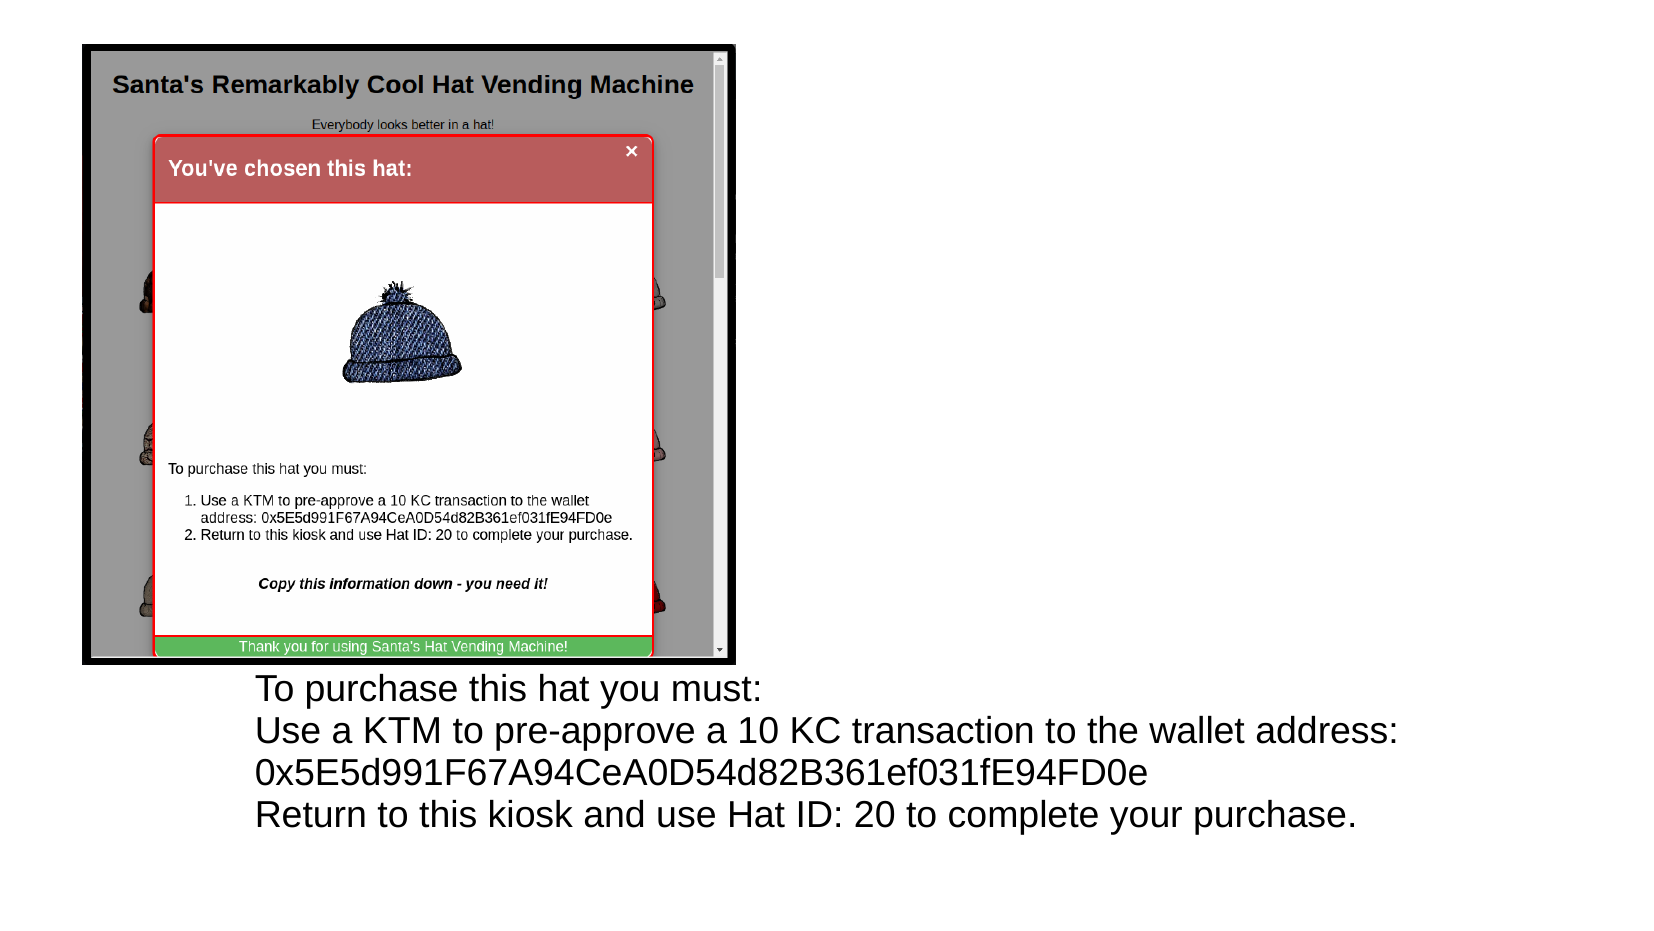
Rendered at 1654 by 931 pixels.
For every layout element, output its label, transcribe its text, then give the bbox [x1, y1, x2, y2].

text_box To purchase this hat you must: Use a KTM to pre-approve a 10 KC transaction to the wallet address: 0x5E5d991F67A94CeA0D54d82B361ef031fE94FD0e Return to this kiosk and use Hat ID: 20 to complete your purchase. [240, 660, 1501, 931]
picture [82, 44, 736, 665]
